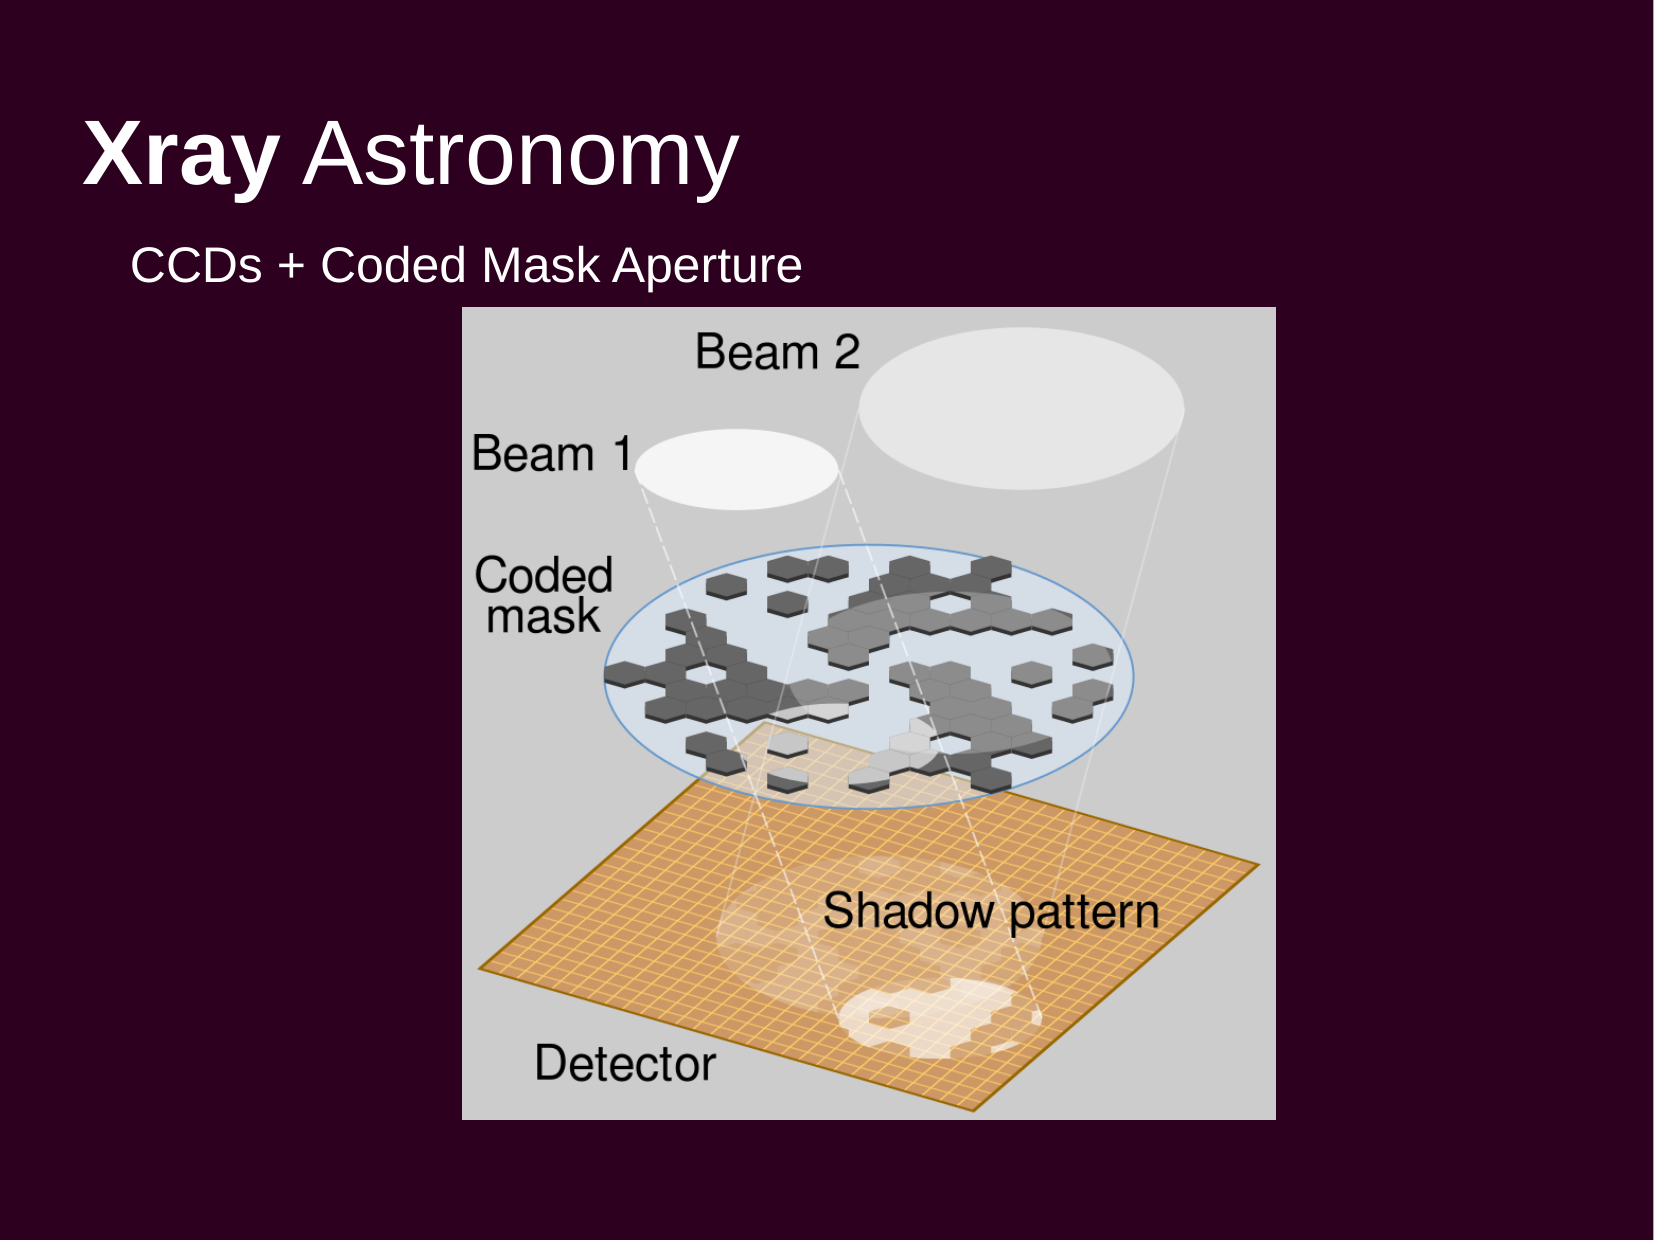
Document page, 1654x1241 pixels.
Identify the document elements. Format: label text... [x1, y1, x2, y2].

list CCDs + Coded Mask Aperture [59, 237, 875, 957]
title Xray Astronomy [82, 49, 1571, 257]
picture [462, 307, 1276, 1120]
